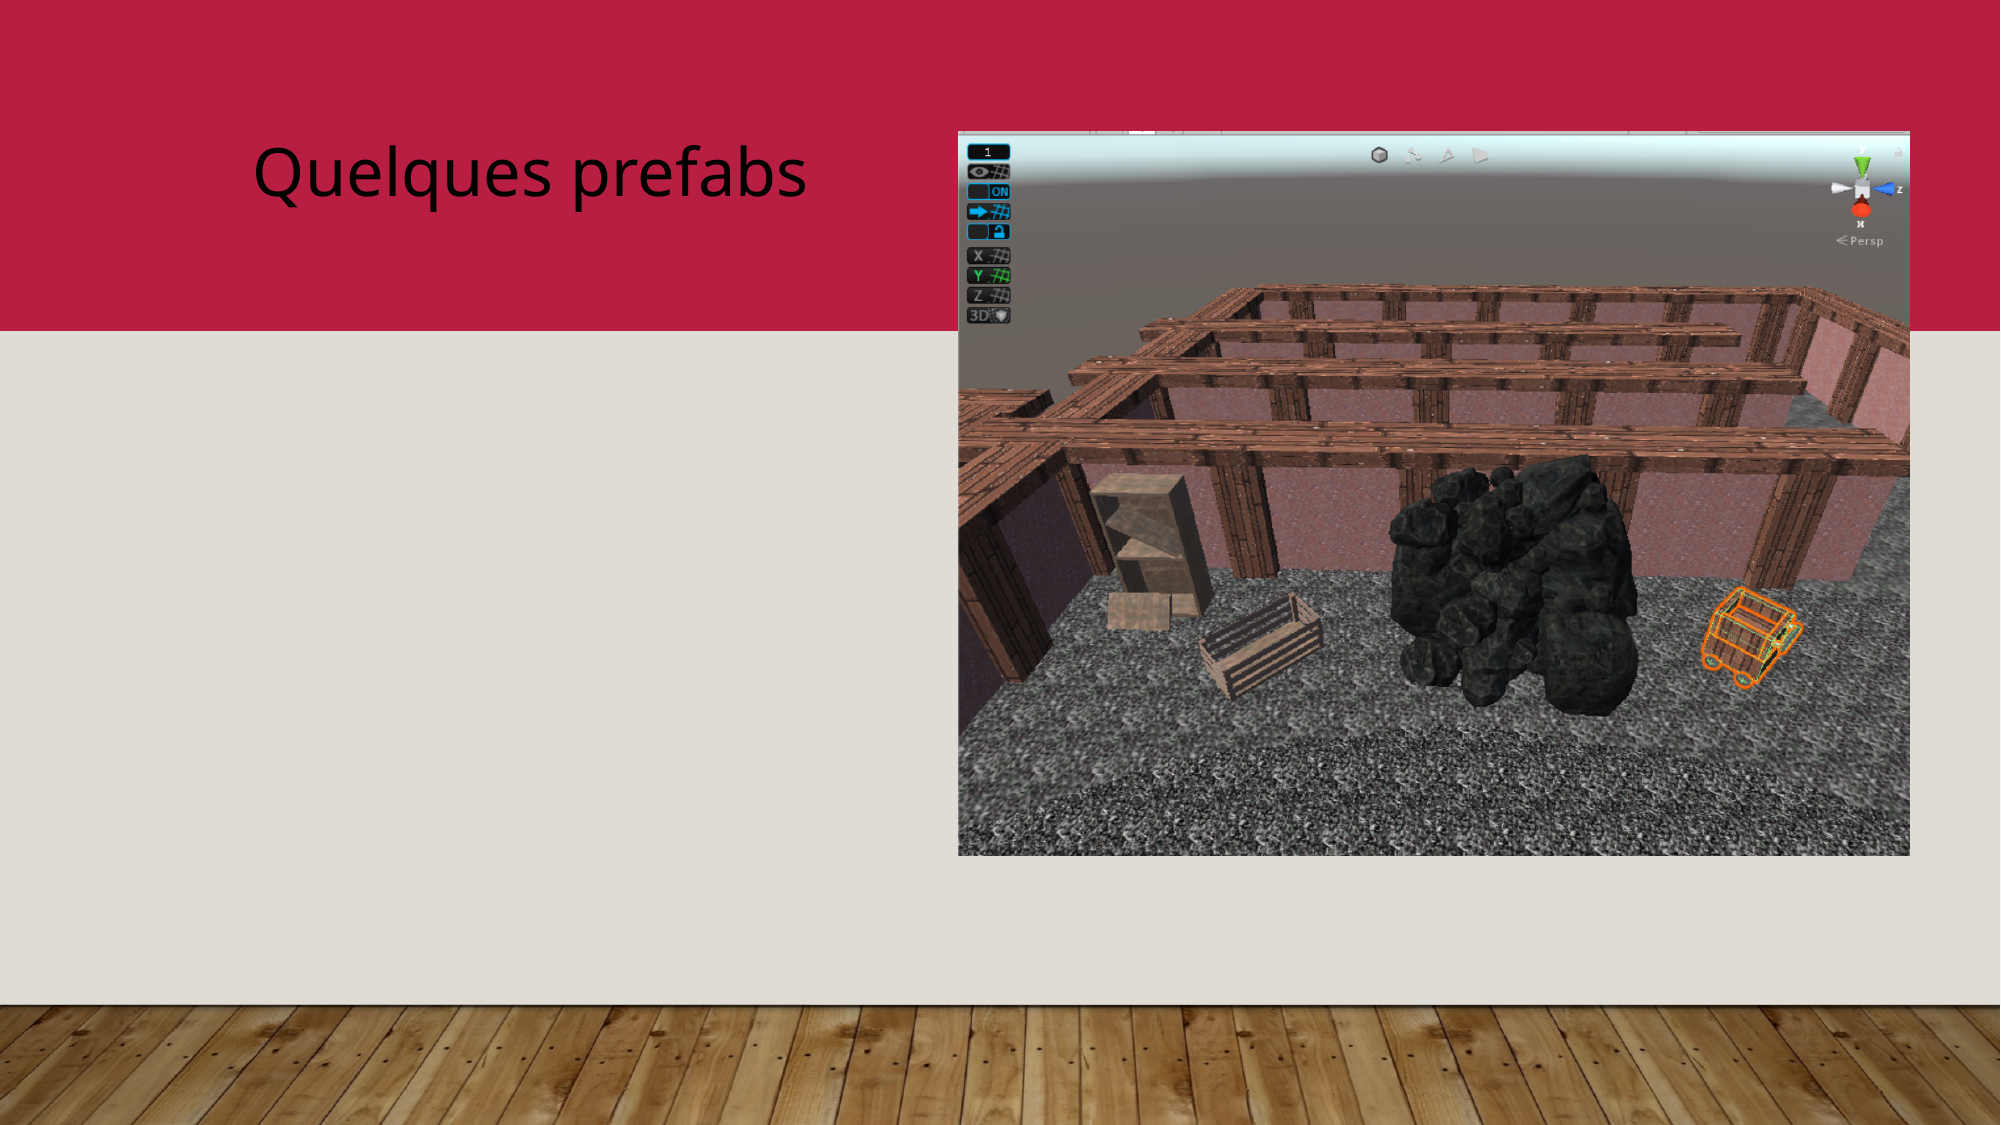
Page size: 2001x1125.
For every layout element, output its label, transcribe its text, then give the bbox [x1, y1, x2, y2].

title Quelques prefabs [238, 131, 924, 305]
picture [0, 1005, 2000, 1125]
text_box [0, 0, 2000, 1005]
picture [958, 131, 1910, 856]
